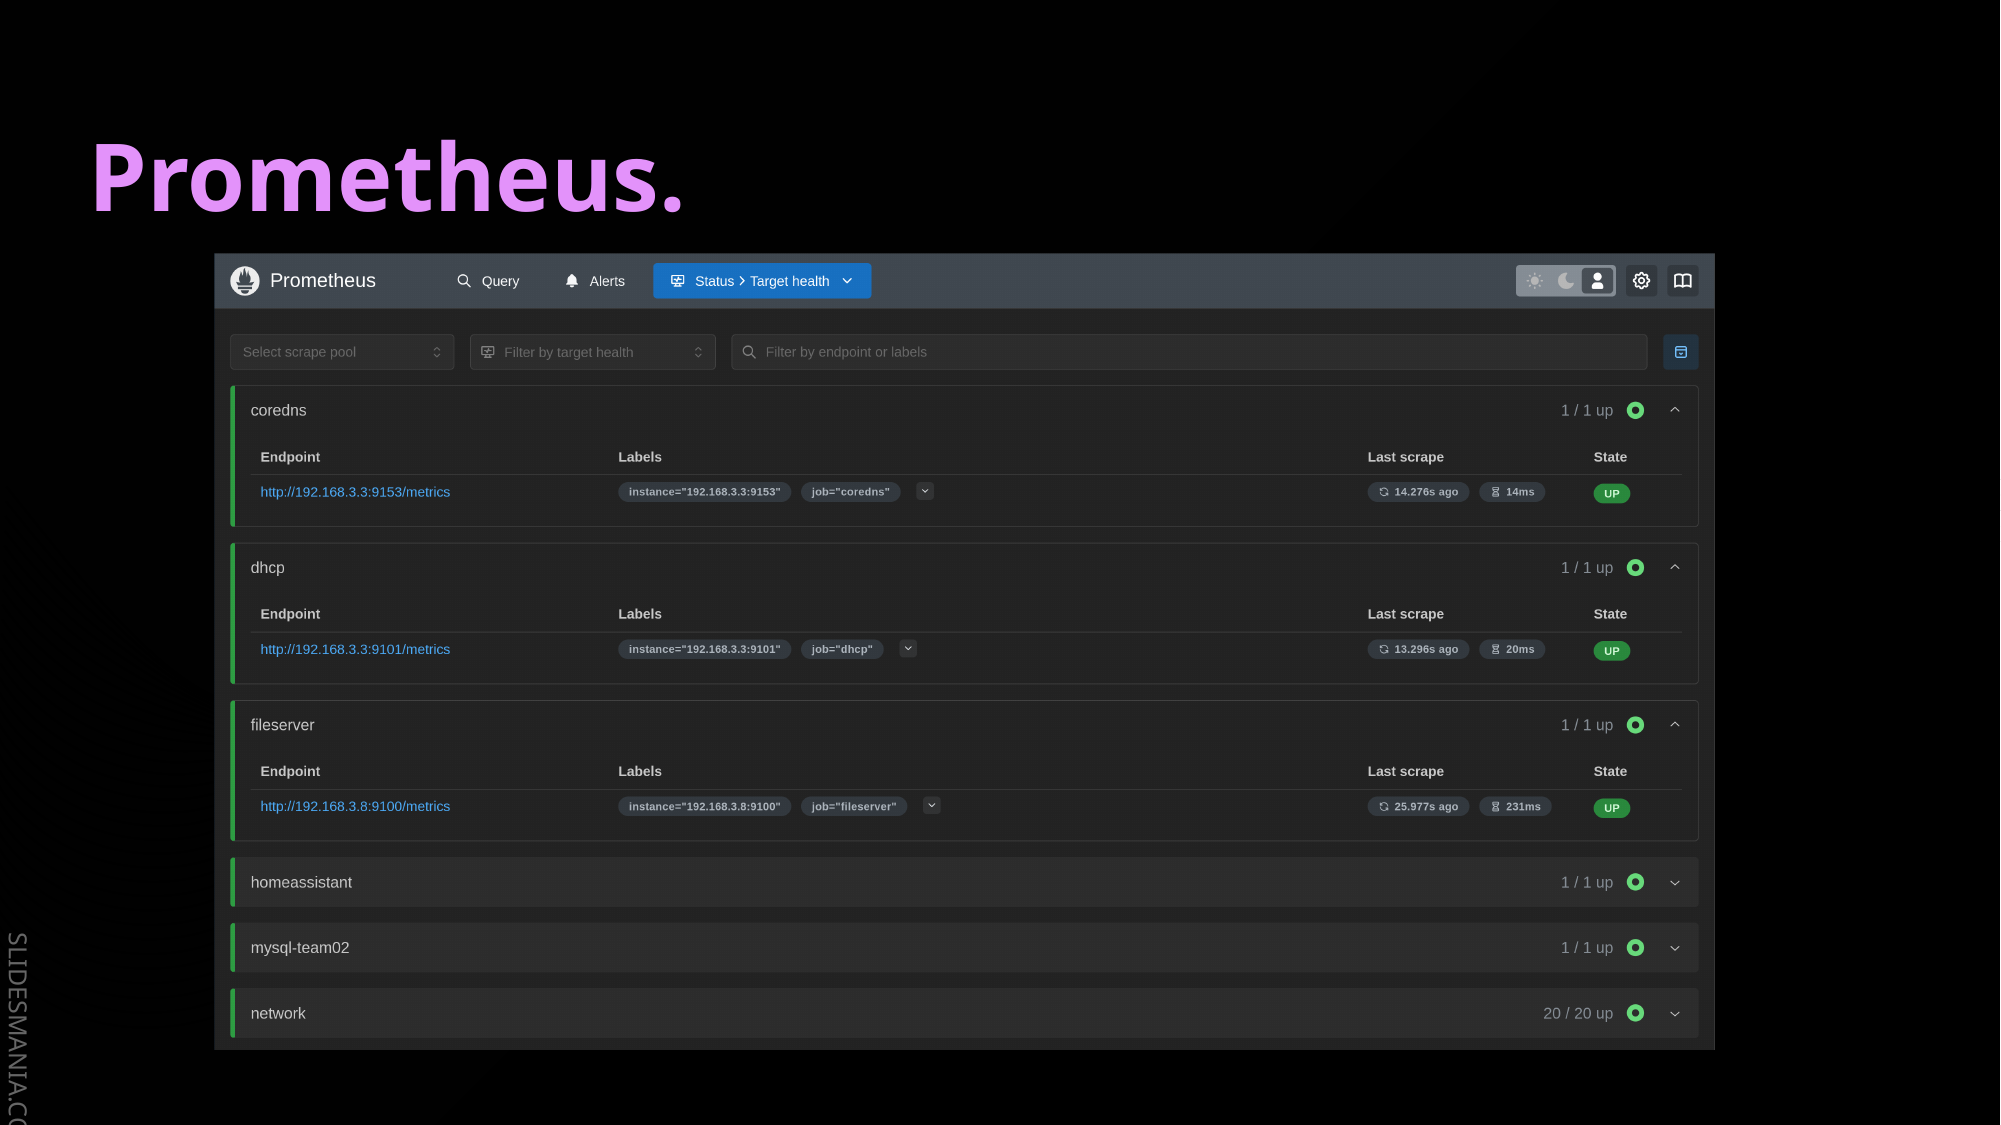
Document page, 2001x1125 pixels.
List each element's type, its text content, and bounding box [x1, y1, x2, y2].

picture [214, 253, 1715, 1051]
title Prometheus. [68, 97, 1932, 223]
